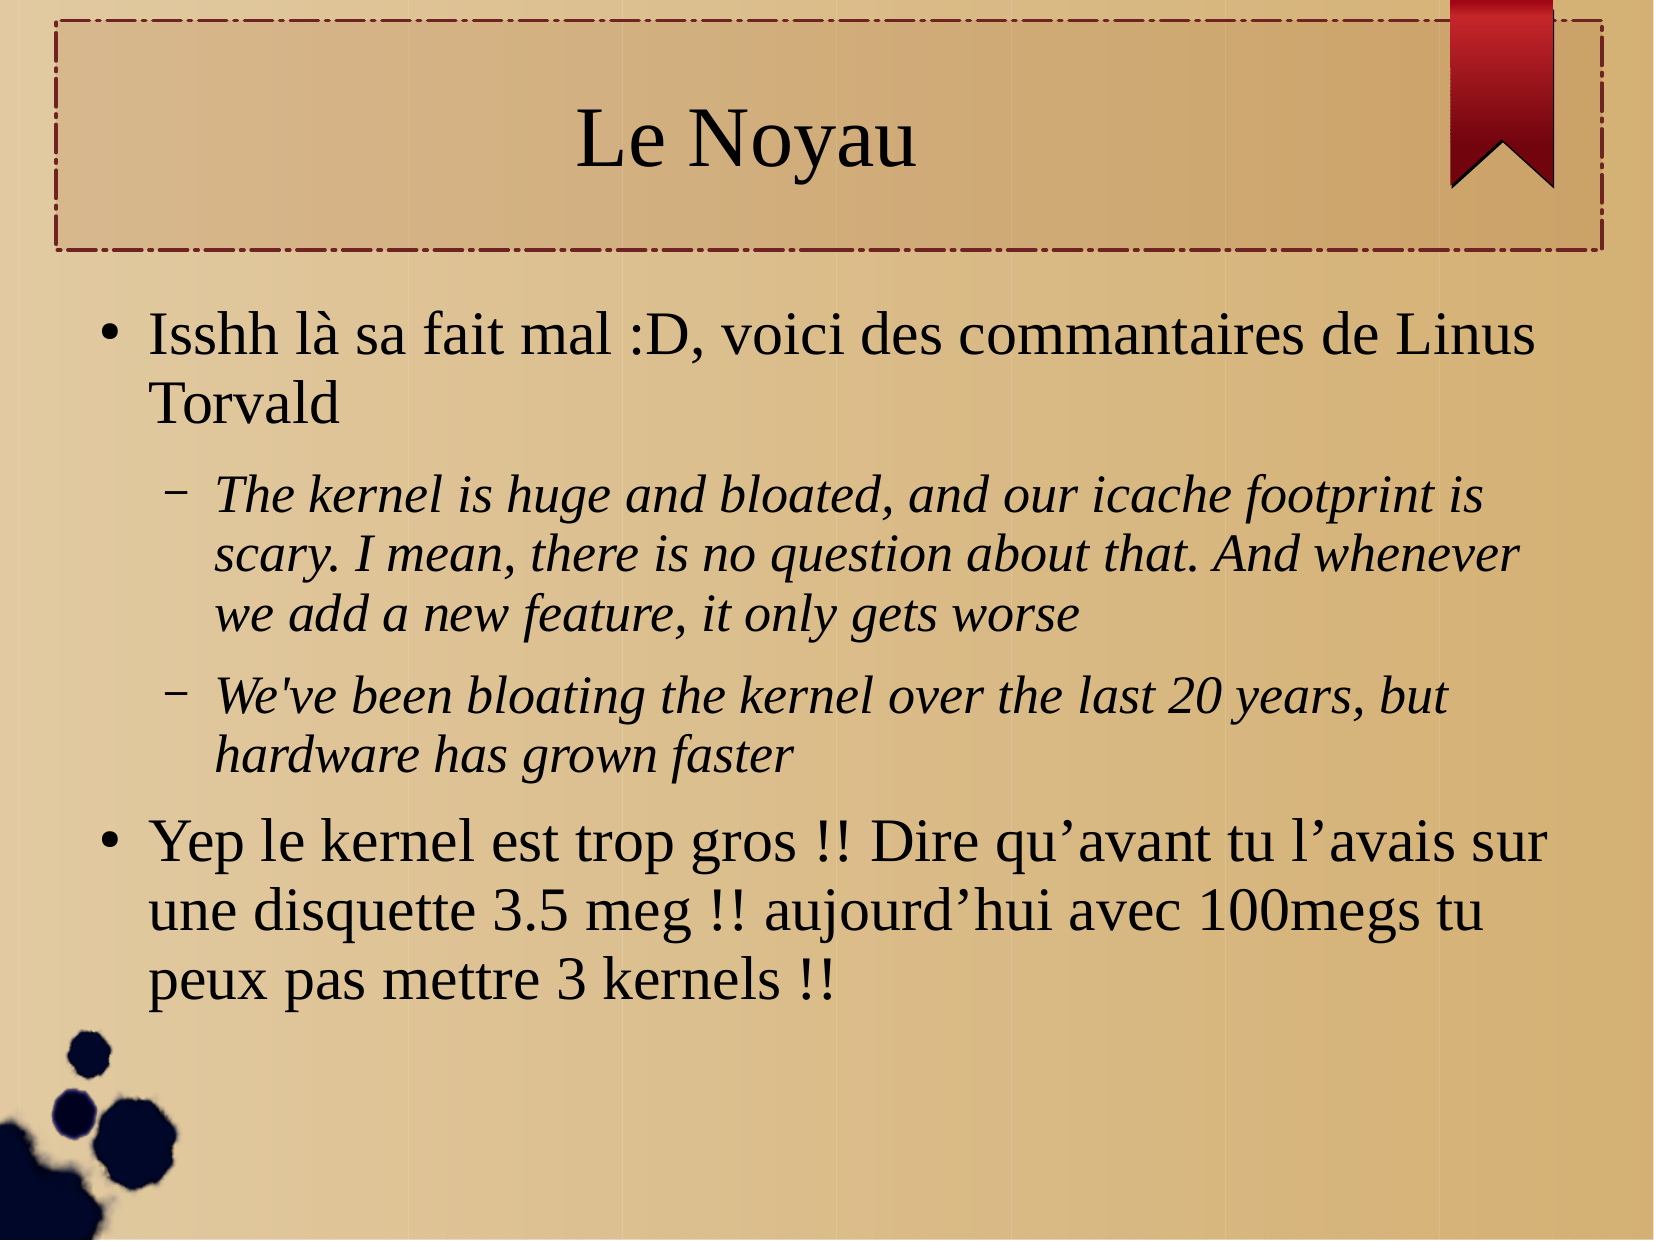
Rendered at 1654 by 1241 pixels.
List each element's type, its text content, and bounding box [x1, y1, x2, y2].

list Isshh là sa fait mal :D, voici des commantaires de Linus Torvald The kernel is huge and bloated, and our icache footprint is scary. I mean, there is no question about that. And whenever we add a new feature, it only gets worse We've been bloating the kernel over the last 20 years, but hardware has grown faster Yep le kernel est trop gros !! Dire qu’avant tu l’avais sur une disquette 3.5 meg !! aujourd’hui avec 100megs tu peux pas mettre 3 kernels !! [82, 299, 1571, 1019]
title Le Noyau [82, 47, 1412, 229]
